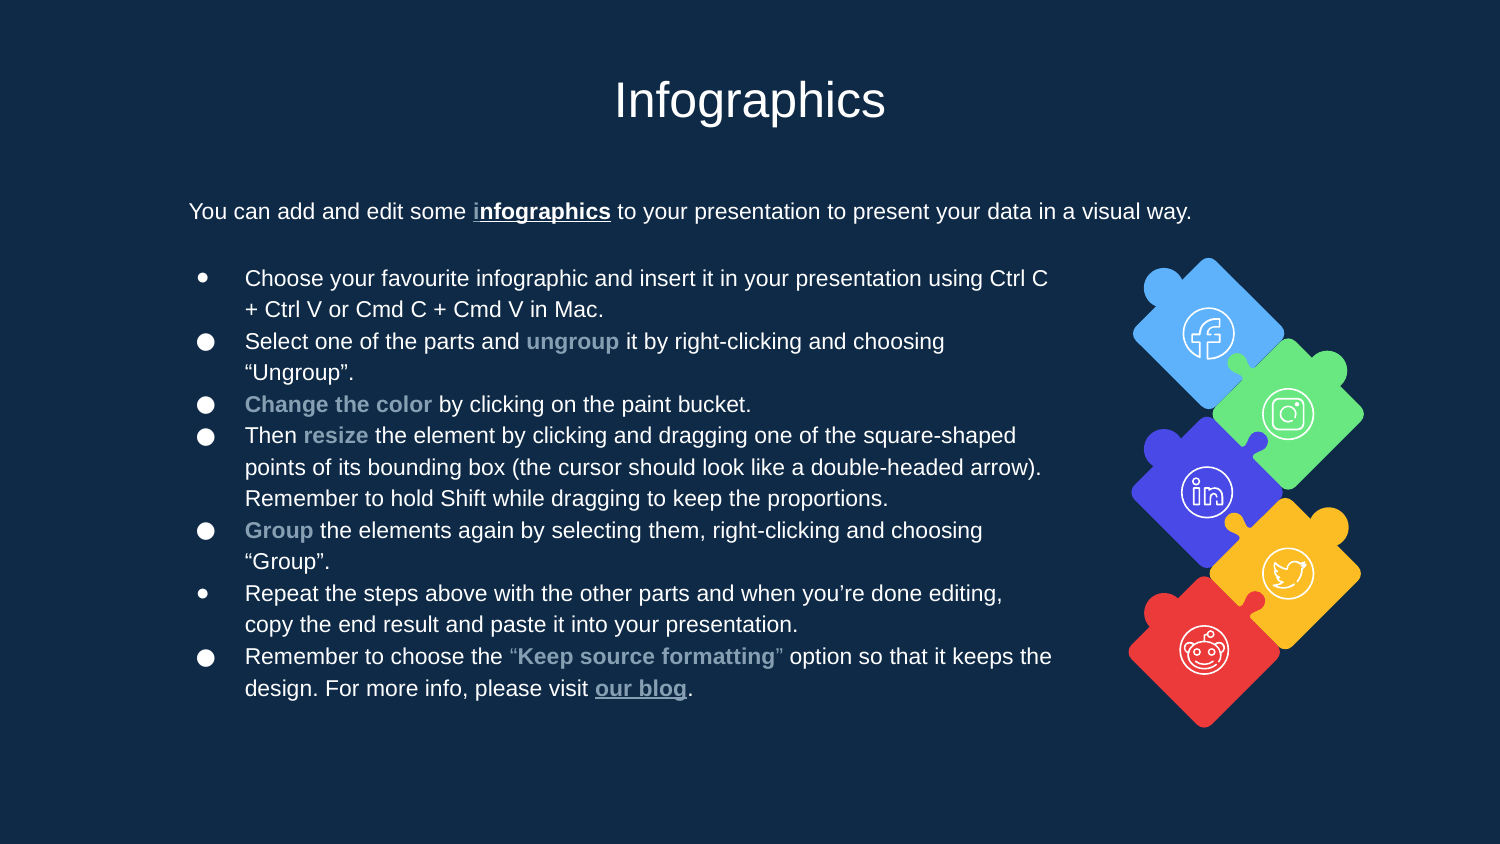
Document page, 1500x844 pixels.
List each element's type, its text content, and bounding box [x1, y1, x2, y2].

list You can add and edit some infographics to your presentation to present your data in a visual way. [154, 177, 1317, 231]
text_box Choose your favourite infographic and insert it in your presentation using Ctrl C + Ctrl V or Cmd C + Cmd V in Mac. Select one of the parts and ungroup it by right-clicking and choosing “Ungroup”. Change the color by clicking on the paint bucket. Then resize the element by clicking and dragging one of the square-shaped points of its bounding box (the cursor should look like a double-headed arrow). Remember to hold Shift while dragging to keep the proportions. Group the elements again by selecting them, right-clicking and choosing “Group”. Repeat the steps above with the other parts and when you’re done editing, copy the end result and paste it into your presentation. Remember to choose the “Keep source formatting” option so that it keeps the design. For more info, please visit our blog. [154, 244, 1069, 725]
title Infographics [171, 52, 1328, 132]
text_box [1128, 257, 1364, 728]
